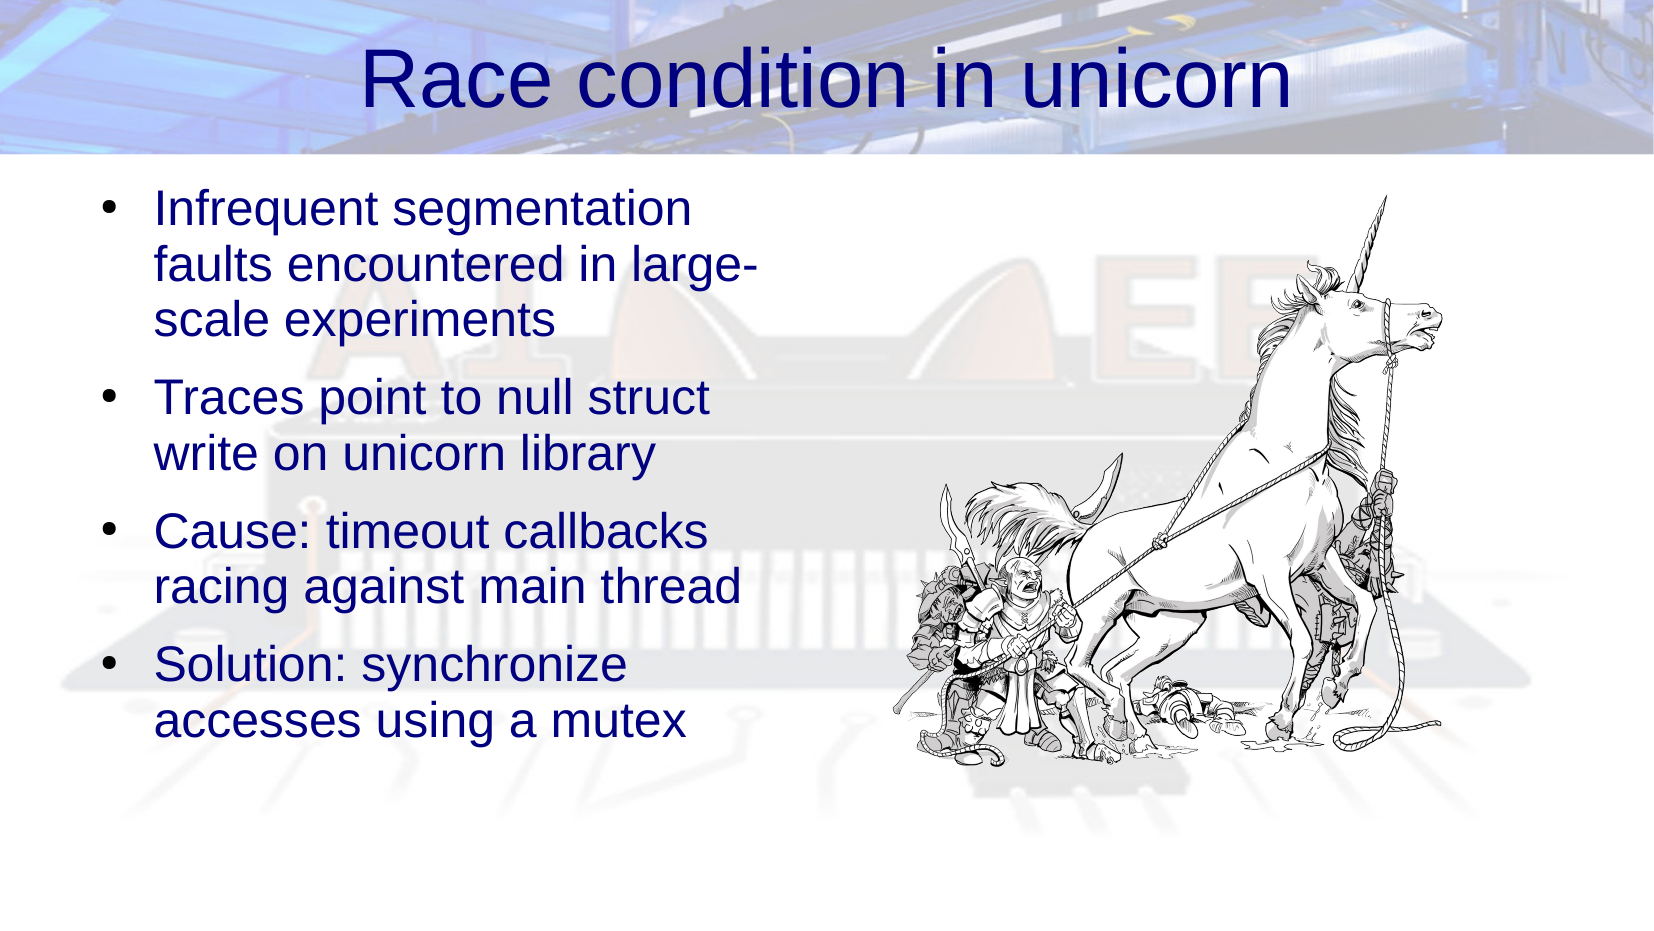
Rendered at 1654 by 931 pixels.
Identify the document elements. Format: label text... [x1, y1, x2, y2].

picture [0, 0, 1654, 931]
list Infrequent segmentation faults encountered in large-scale experiments Traces point to null struct write on unicorn library Cause: timeout callbacks racing against main thread Solution: synchronize accesses using a mutex [82, 180, 793, 811]
title Race condition in unicorn [82, 37, 1571, 121]
